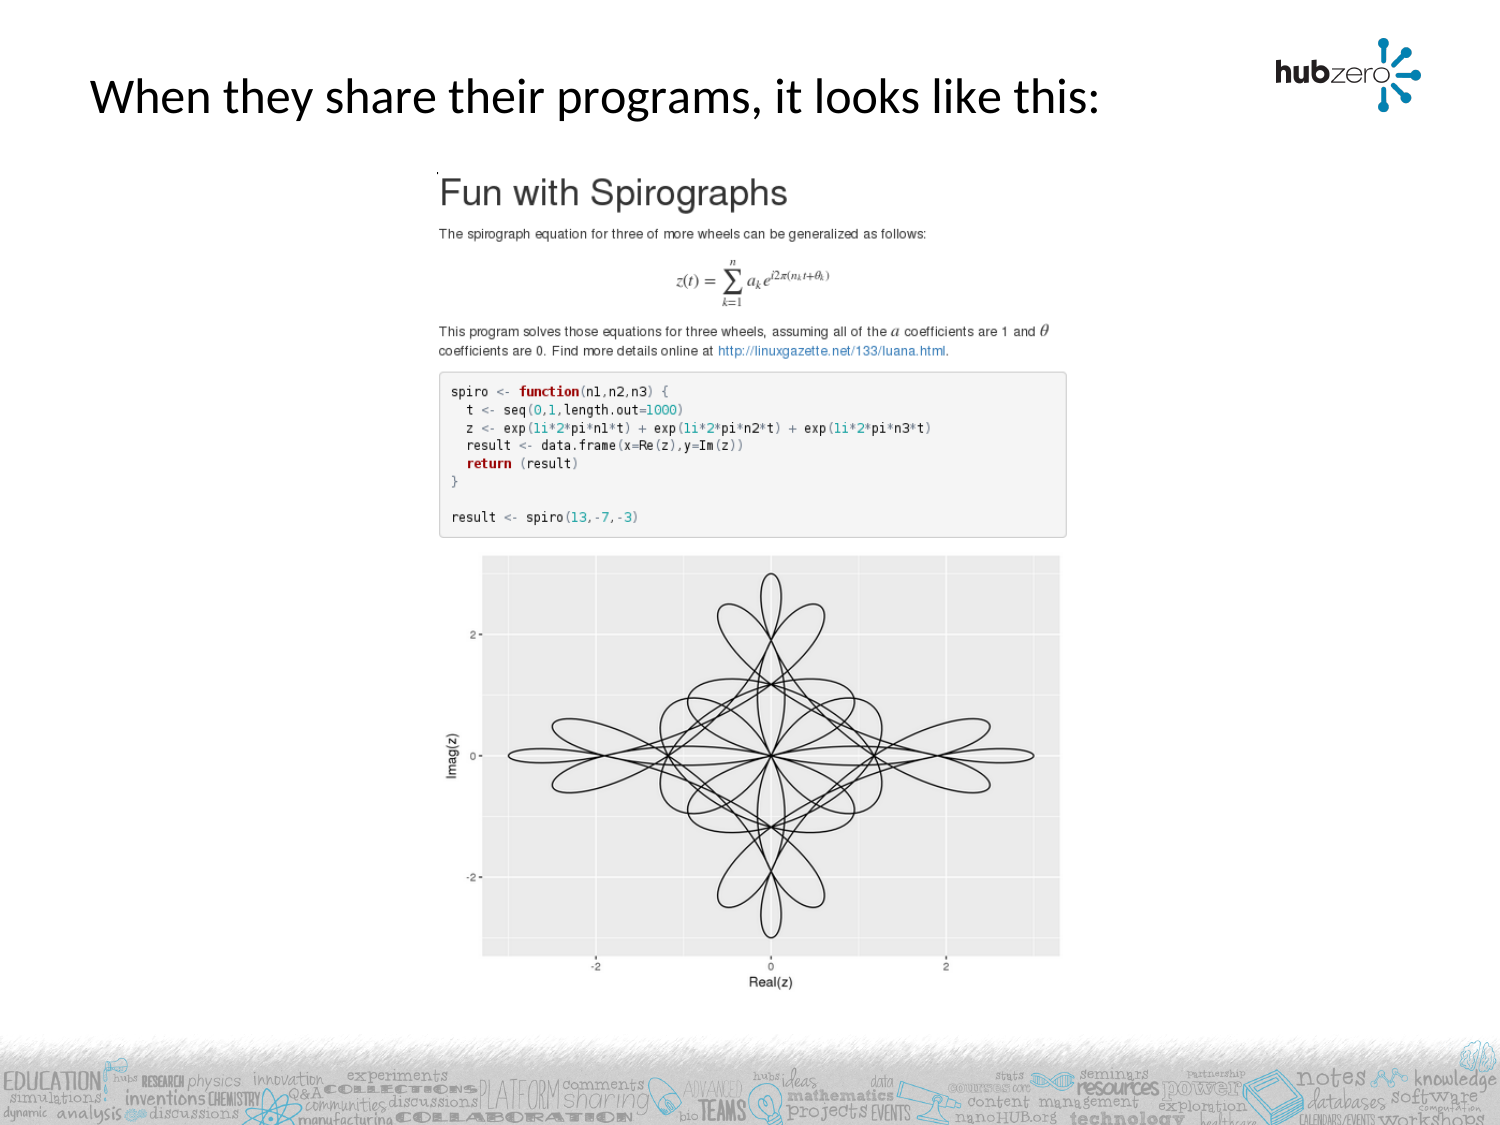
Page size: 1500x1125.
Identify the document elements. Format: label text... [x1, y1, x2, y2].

picture [437, 172, 1069, 992]
picture [1272, 35, 1424, 44]
title When they share their programs, it looks like this: [75, 44, 1426, 144]
picture [0, 1034, 1500, 1125]
